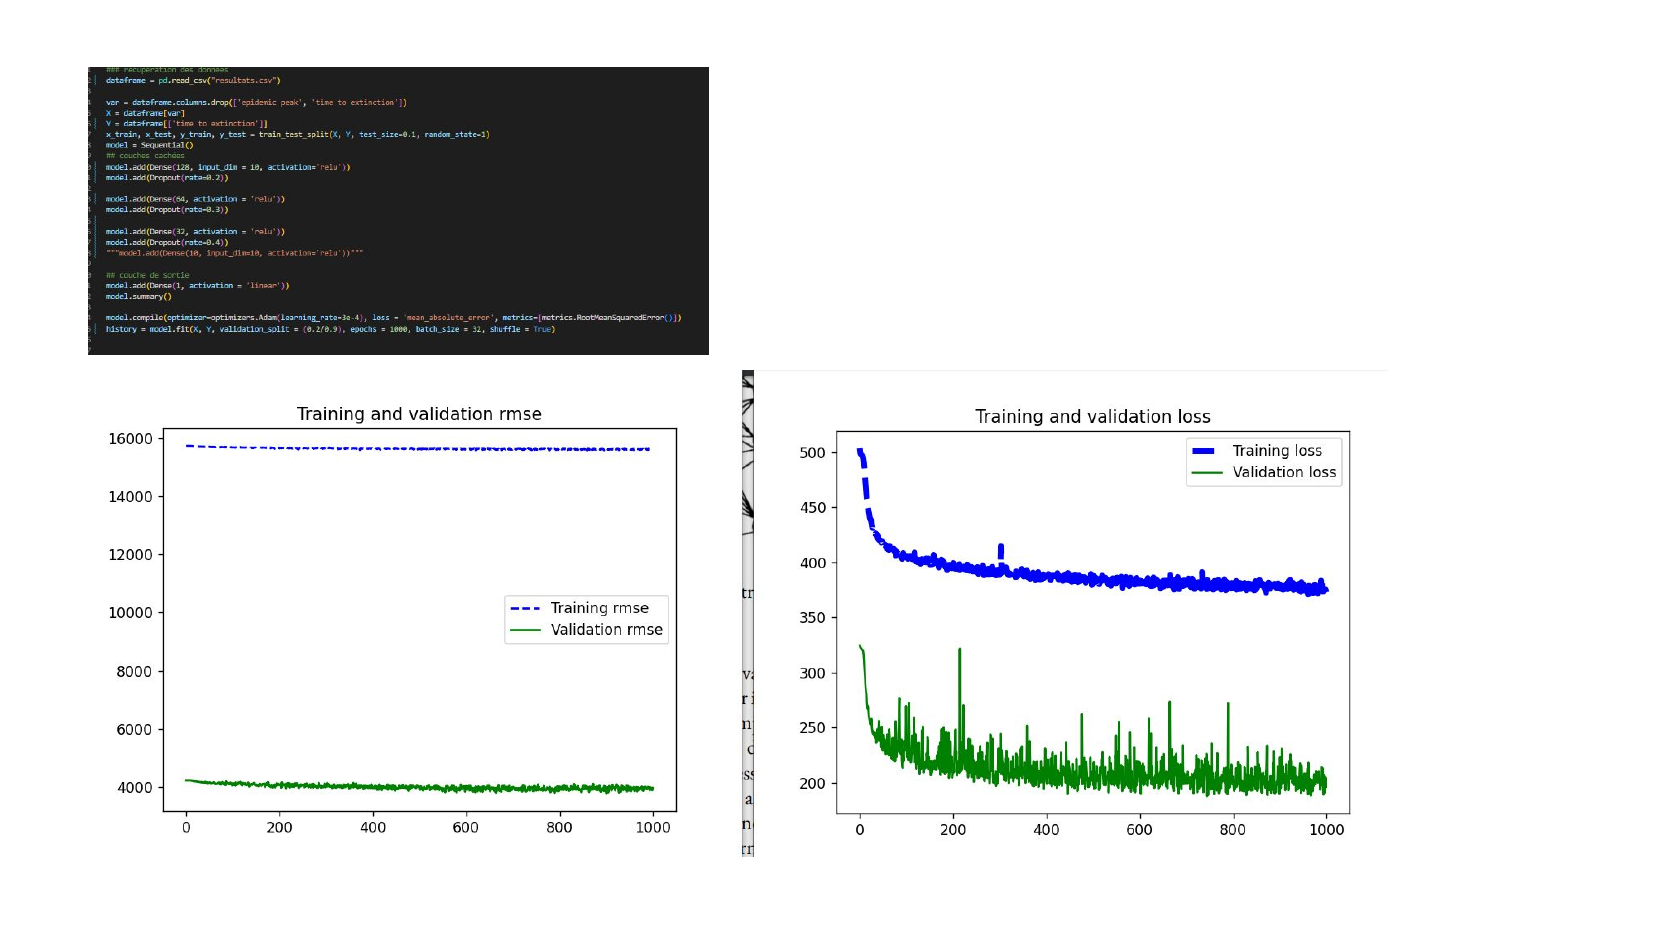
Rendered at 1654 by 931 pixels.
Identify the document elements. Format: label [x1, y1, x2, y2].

picture [88, 370, 1388, 857]
picture [88, 67, 709, 355]
